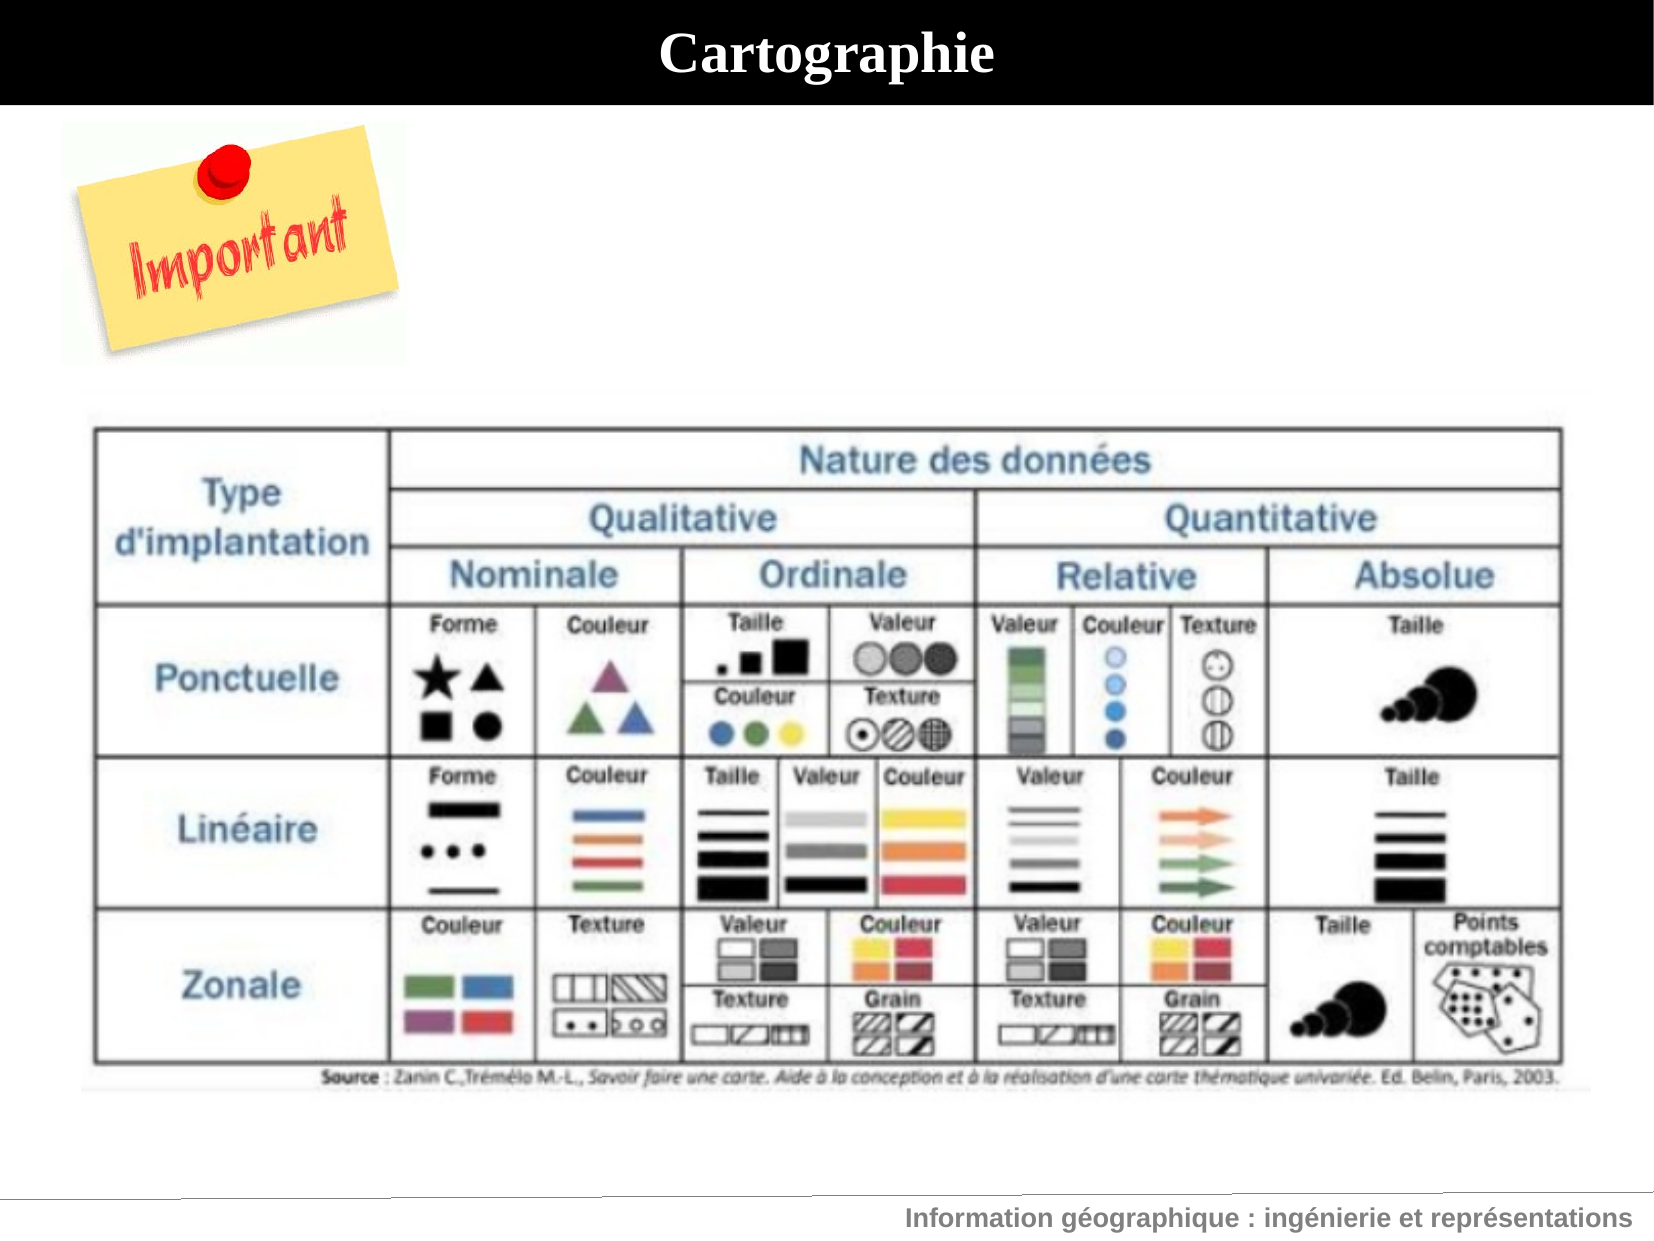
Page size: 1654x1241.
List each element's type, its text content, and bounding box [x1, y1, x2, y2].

title Cartographie [0, 0, 1654, 106]
picture [61, 121, 407, 365]
picture [81, 388, 1591, 1106]
